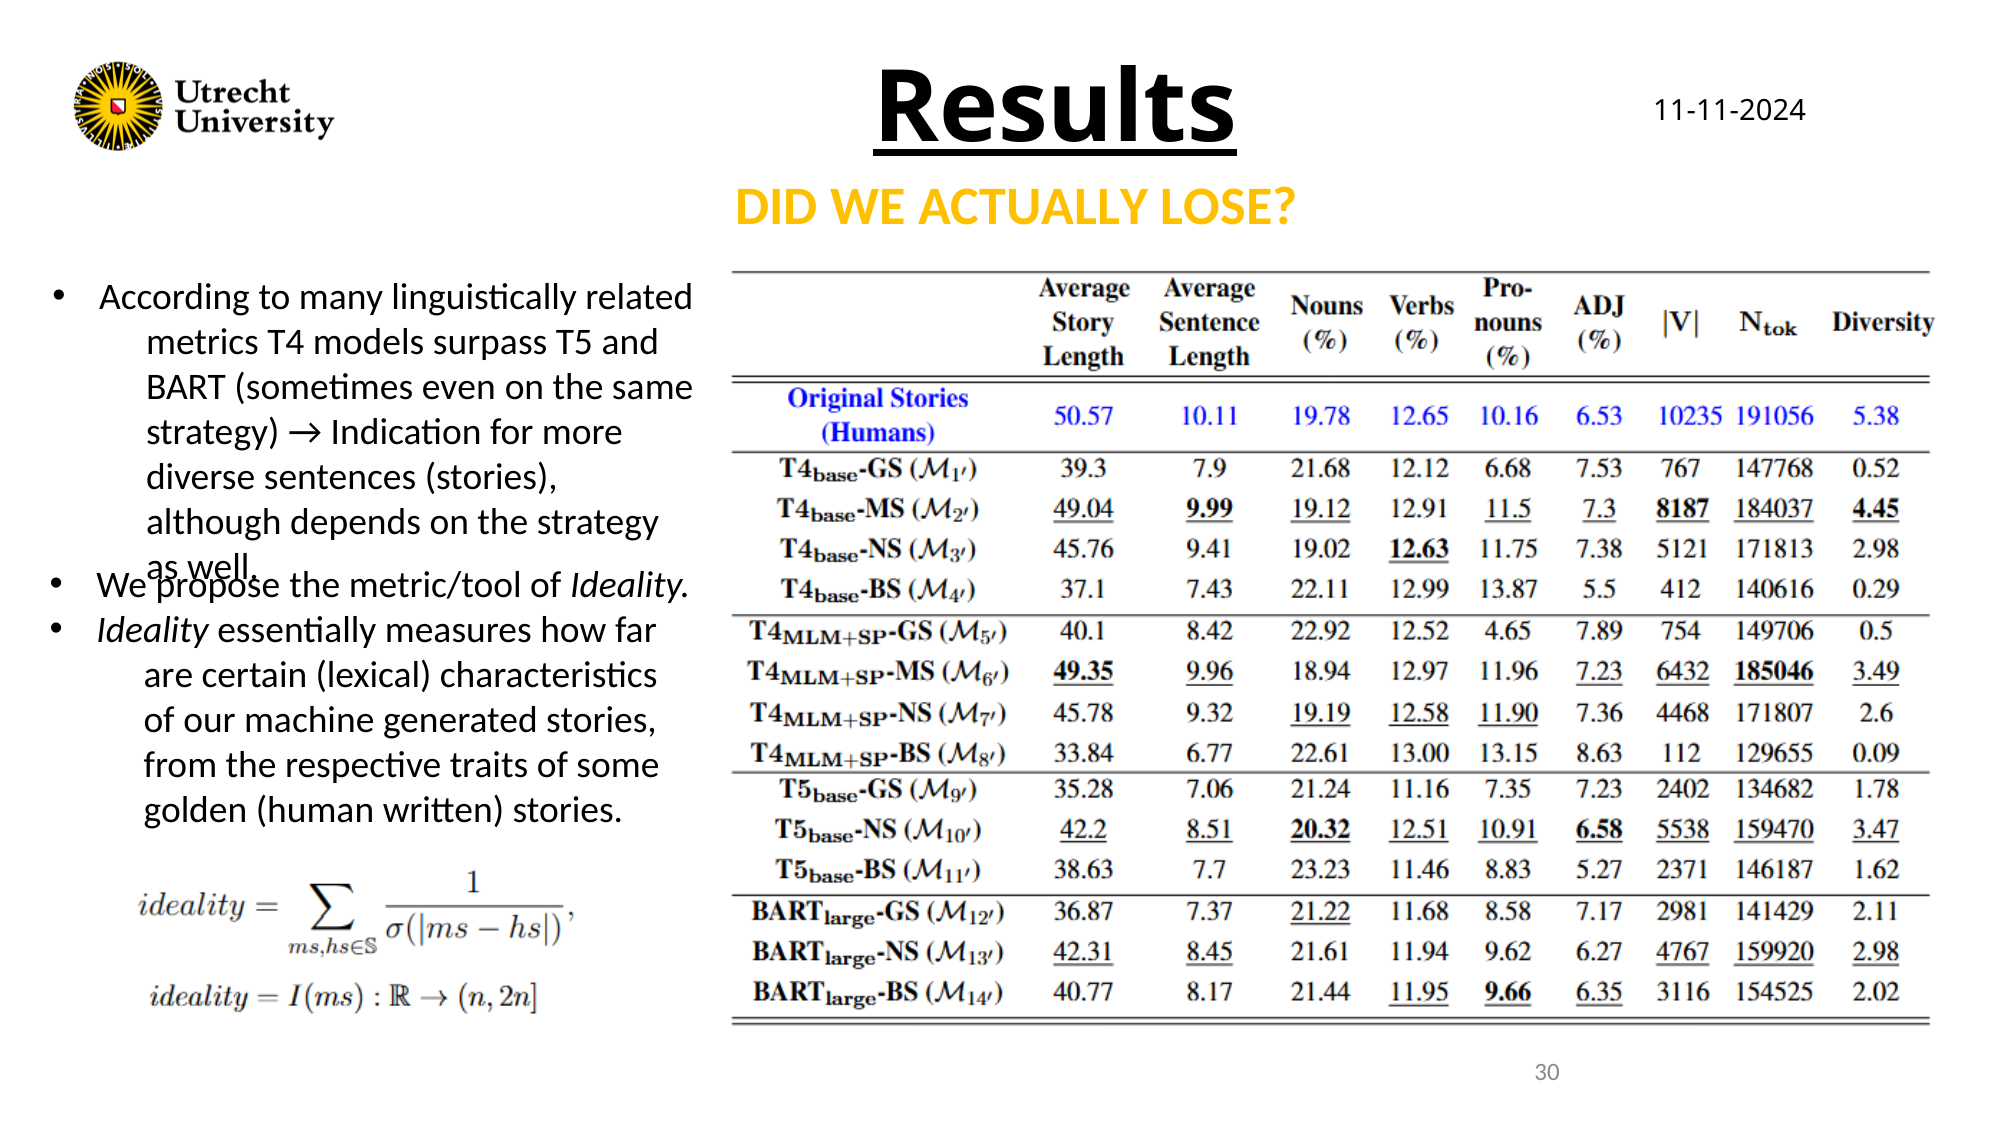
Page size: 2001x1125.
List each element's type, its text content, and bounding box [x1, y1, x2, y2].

picture [711, 252, 1964, 1041]
text_box According to many linguistically related metrics T4 models surpass T5 and BART (sometimes even on the same strategy) → Indication for more diverse sentences (stories), although depends on the strategy as well. [37, 264, 711, 553]
text_box Results [873, 41, 1128, 162]
picture [119, 860, 596, 966]
text_box DID WE ACTUALLY LOSE? [720, 162, 1333, 244]
picture [133, 972, 564, 1023]
text_box 11-11-2024 [1638, 84, 1943, 120]
text_box We propose the metric/tool of Ideality. Ideality essentially measures how far are certain (lexical) characteristics of our machine generated stories, from the respective traits of some golden (human written) stories. [34, 552, 711, 841]
text_box [1519, 1040, 1970, 1101]
